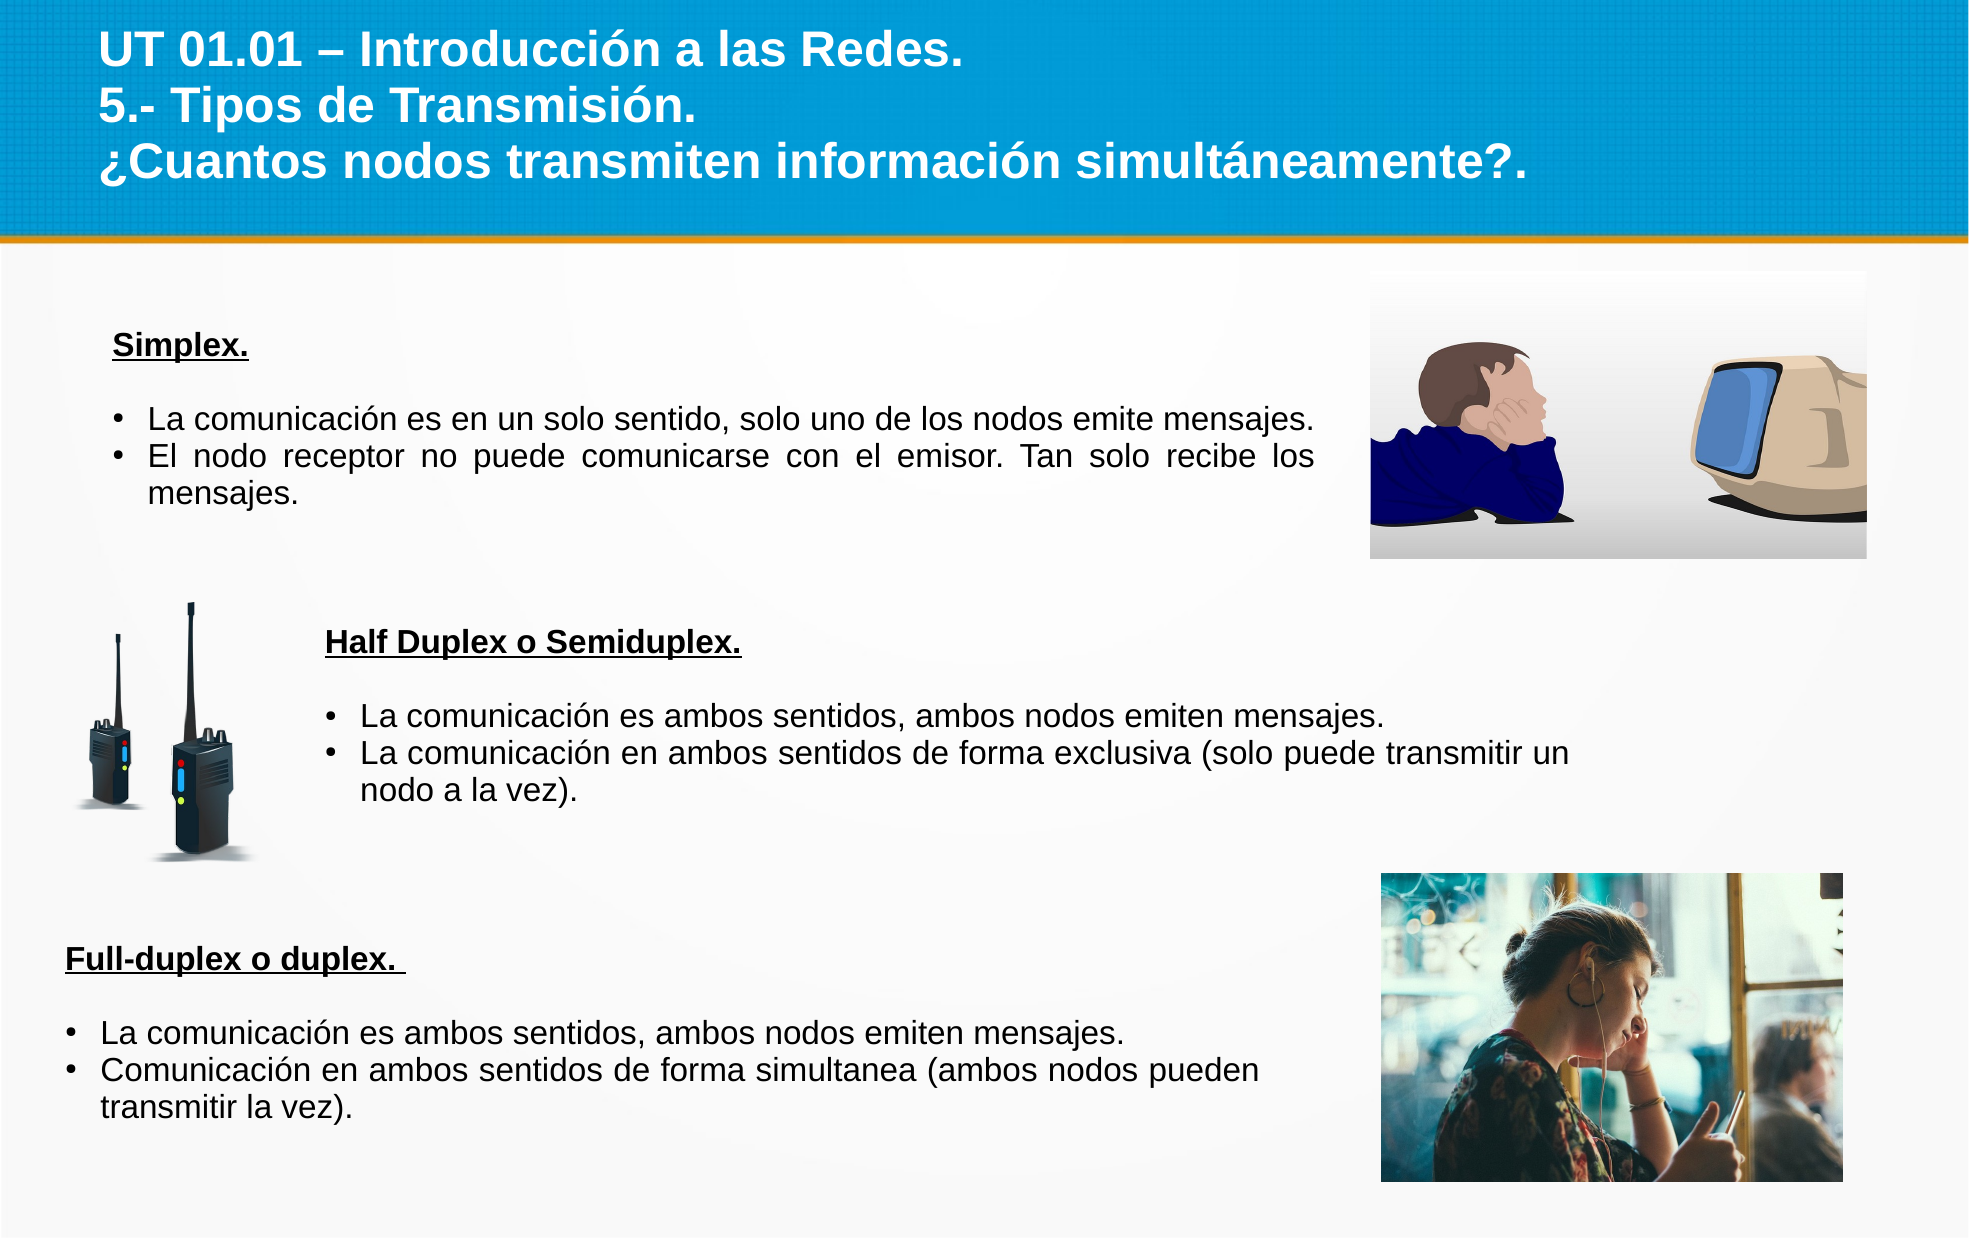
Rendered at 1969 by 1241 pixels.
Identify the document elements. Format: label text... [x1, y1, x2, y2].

picture [0, 233, 1969, 1241]
text_box Full-duplex o duplex. La comunicación es ambos sentidos, ambos nodos emiten mensajes. Comunicación en ambos sentidos de forma simultanea (ambos nodos pueden transmitir la vez). [59, 896, 1300, 1170]
title UT 01.01 – Introducción a las Redes. 5.- Tipos de Transmisión. ¿Cuantos nodos transmiten información simultáneamente?. [98, 19, 1870, 189]
text_box Half Duplex o Semiduplex. La comunicación es ambos sentidos, ambos nodos emiten mensajes. La comunicación en ambos sentidos de forma exclusiva (solo puede transmitir un nodo a la vez). [318, 590, 1595, 843]
text_box Simplex. La comunicación es en un solo sentido, solo uno de los nodos emite mensajes. El nodo receptor no puede comunicarse con el emisor. Tan solo recibe los mensajes. [106, 282, 1335, 556]
